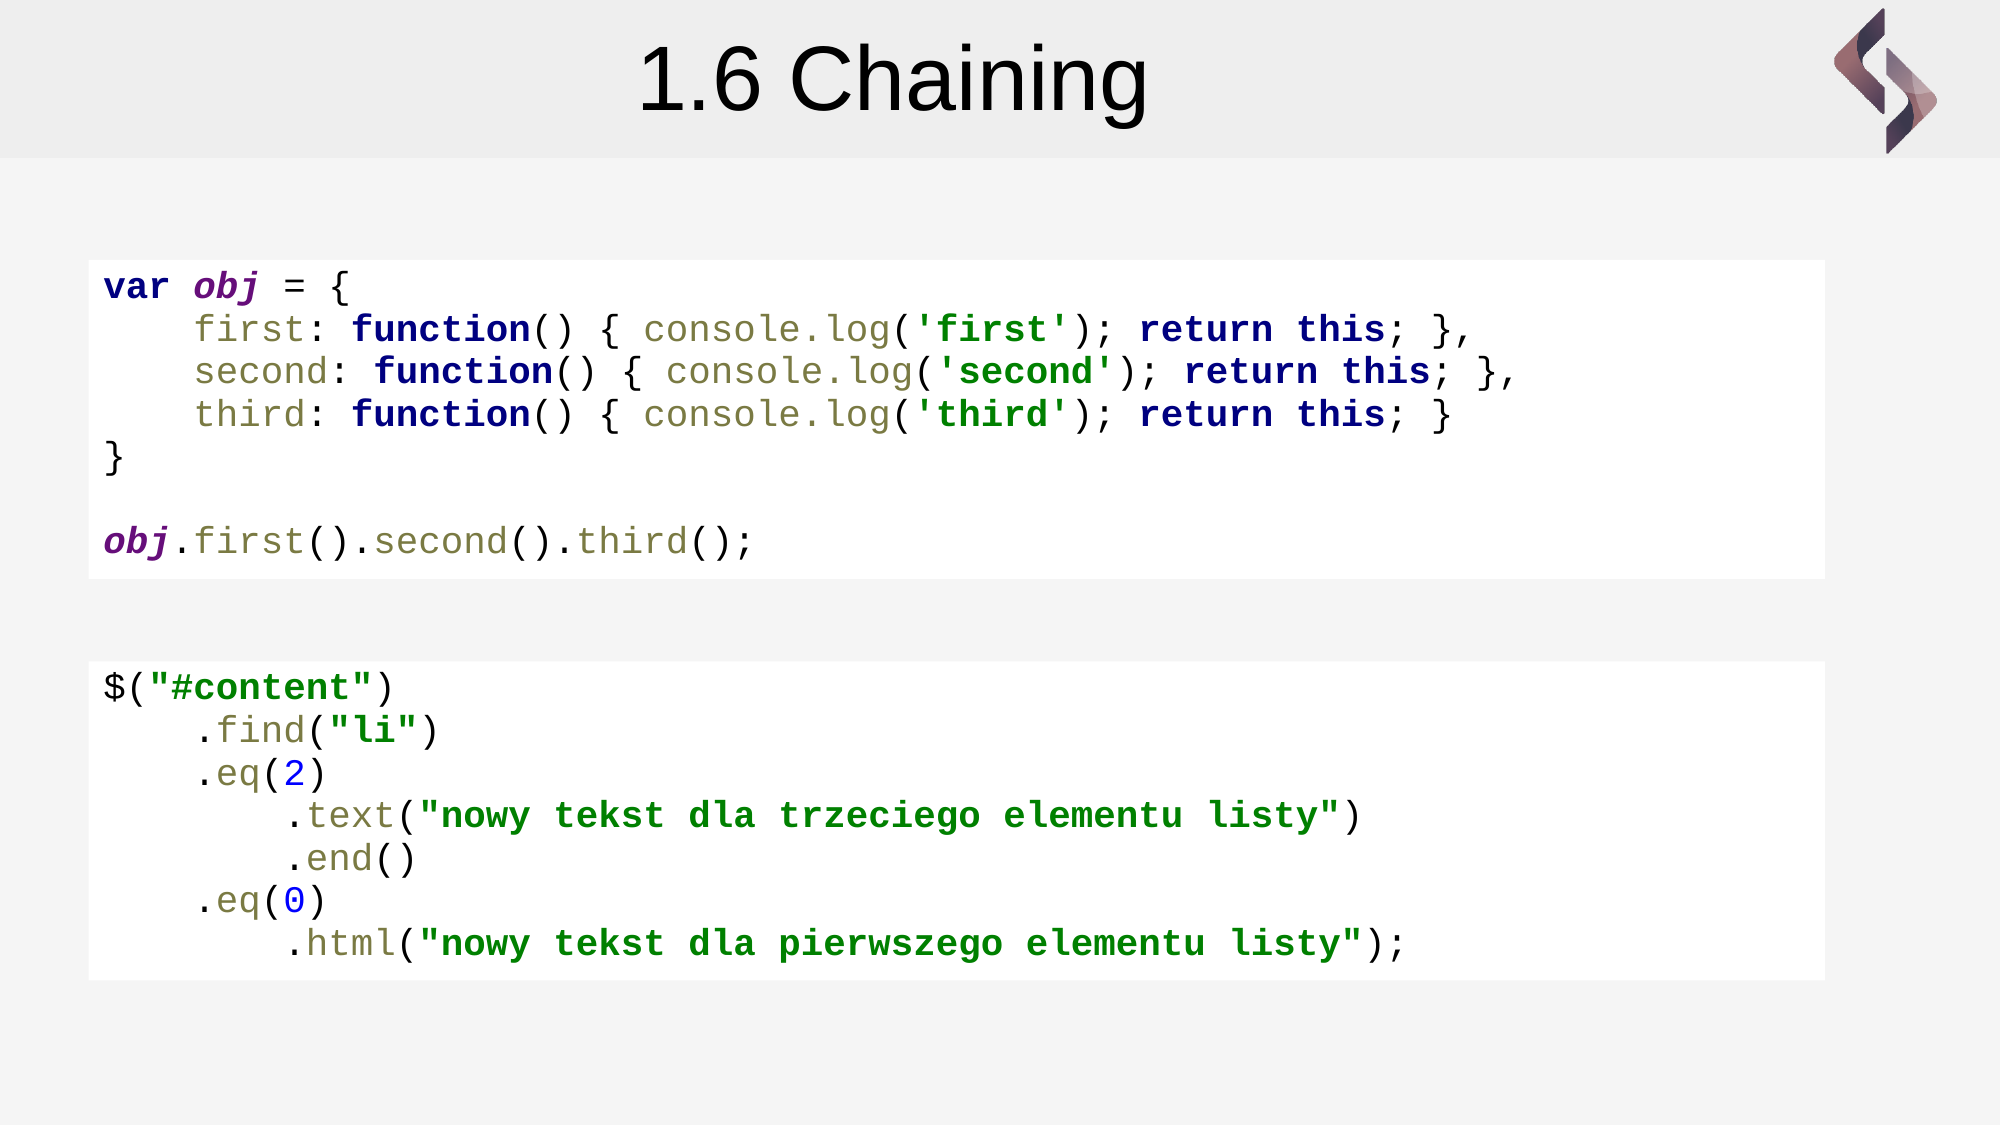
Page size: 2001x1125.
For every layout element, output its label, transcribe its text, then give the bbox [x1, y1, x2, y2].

title 1.6 Chaining [0, 0, 1788, 158]
text_box $("#content") .find("li") .eq(2) .text("nowy tekst dla trzeciego elementu listy") .end() .eq(0) .html("nowy tekst dla pierwszego elementu listy"); [88, 661, 1825, 981]
text_box var obj = { first: function() { console.log('first'); return this; }, second: function() { console.log('second'); return this; }, third: function() { console.log('third'); return this; } } obj.first().second().third(); [88, 259, 1825, 579]
picture [1787, 0, 2001, 166]
